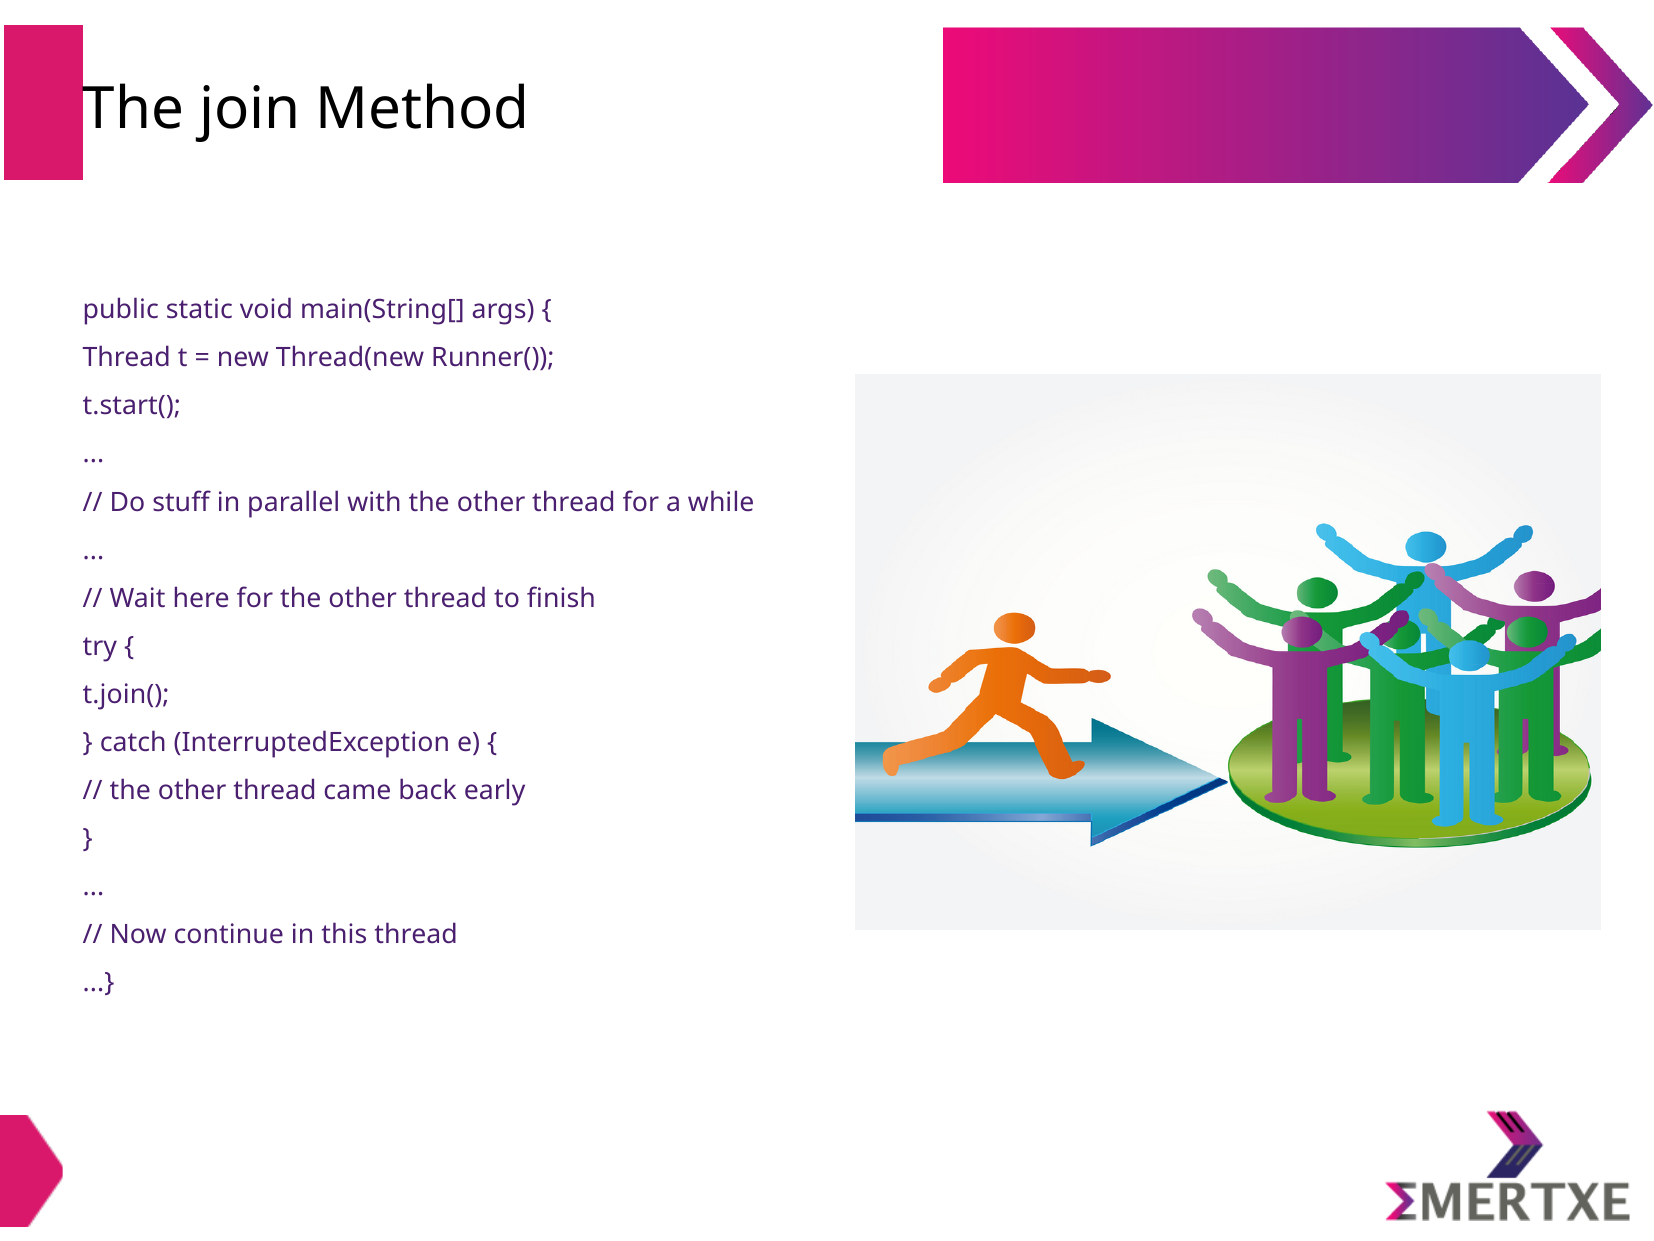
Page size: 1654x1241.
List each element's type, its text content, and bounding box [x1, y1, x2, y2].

picture [1571, 27, 1653, 183]
title The join Method [82, 2, 1571, 210]
picture [855, 374, 1601, 931]
picture [1385, 1107, 1631, 1221]
list public static void main(String[] args) { Thread t = new Thread(new Runner()); t.start(); ... // Do stuff in parallel with the other thread for a while ... // Wait here for the other thread to finish try { t.join(); } catch (InterruptedException e) { // the other thread came back early } ... // Now continue in this thread ...} [82, 290, 1571, 1010]
